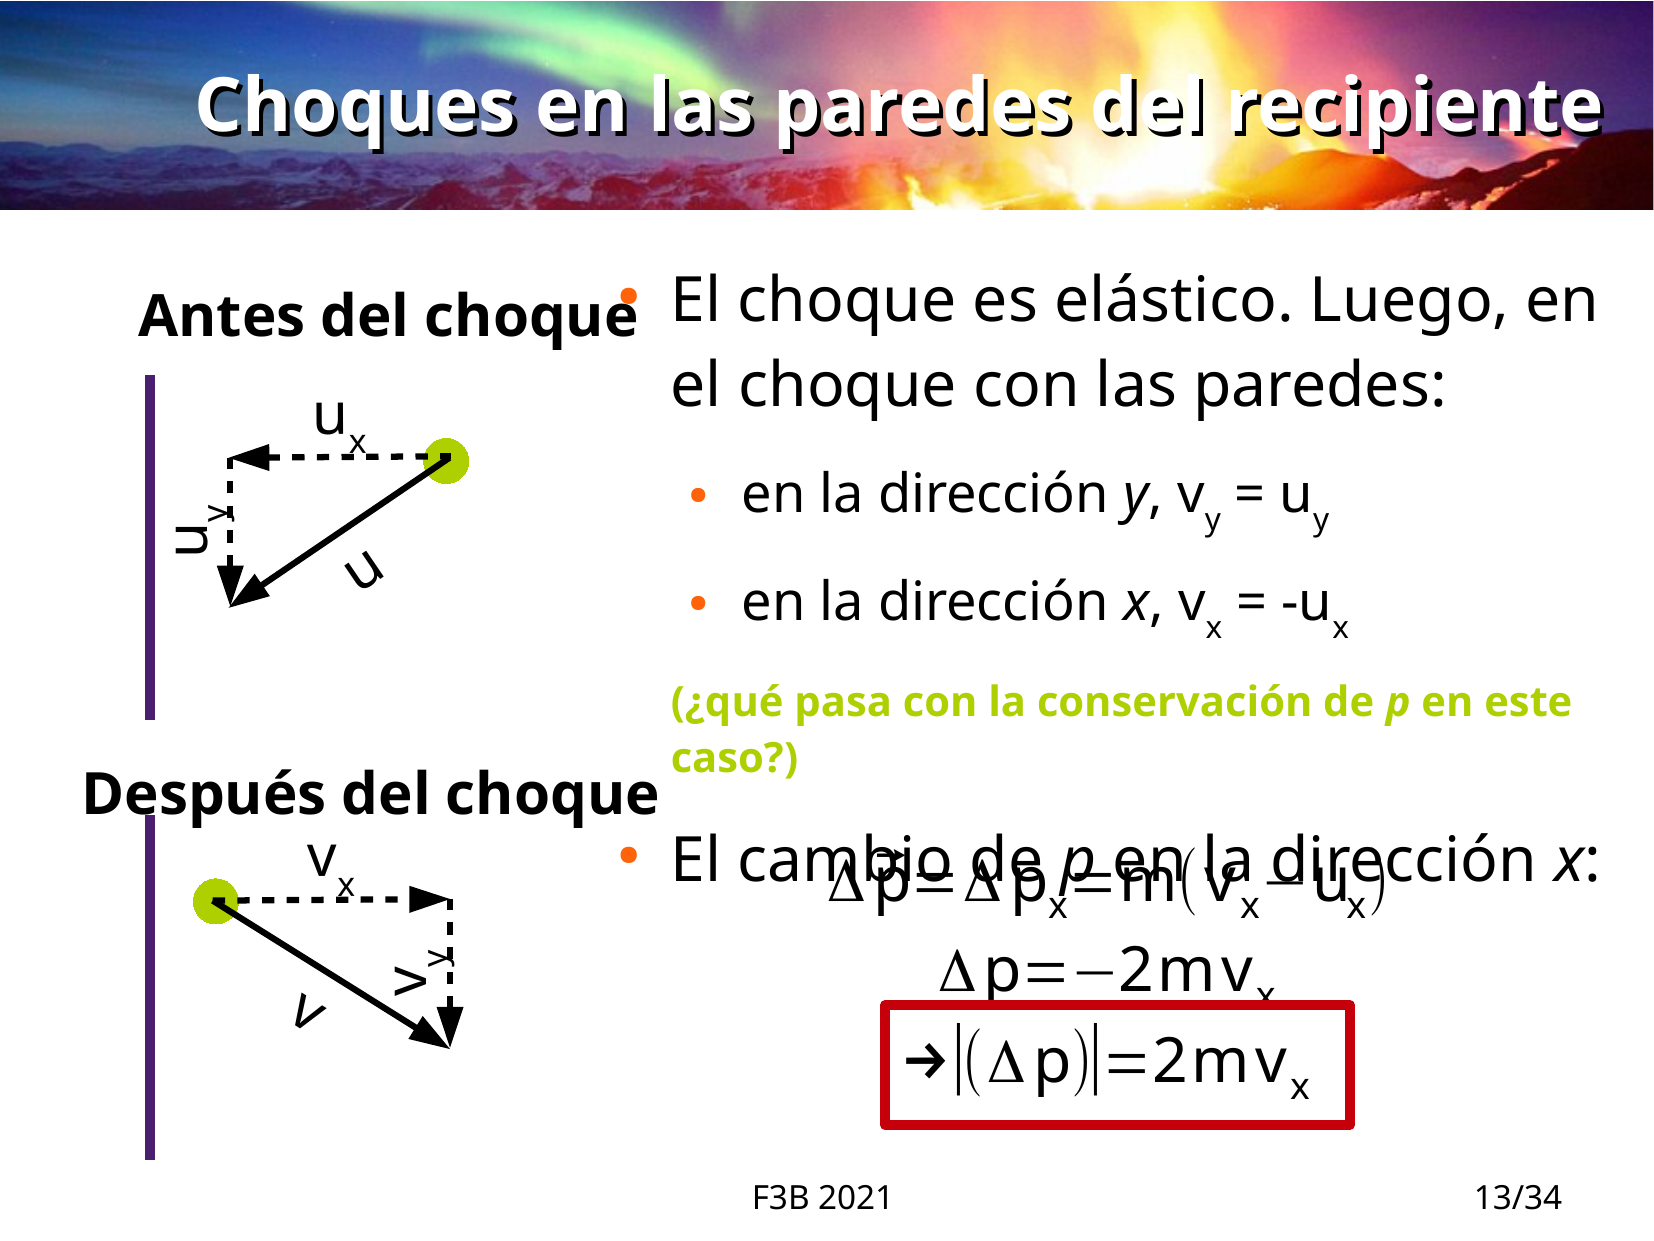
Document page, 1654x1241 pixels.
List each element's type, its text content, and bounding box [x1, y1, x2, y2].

chart [890, 1010, 1345, 1109]
text_box Después del choque [66, 744, 758, 831]
title Choques en las paredes del recipiente [45, 15, 1606, 191]
chart [819, 840, 1396, 1109]
picture [0, 1, 1654, 210]
text_box [193, 878, 239, 924]
text_box Antes del choque [123, 267, 723, 354]
text_box [423, 438, 469, 484]
list El choque es elástico. Luego, en el choque con las paredes: en la dirección y, vy = uy en la dirección x, vx = -ux (¿qué pasa con la conservación de p en este caso?) El cambio de p en la dirección x: [600, 255, 1606, 1156]
